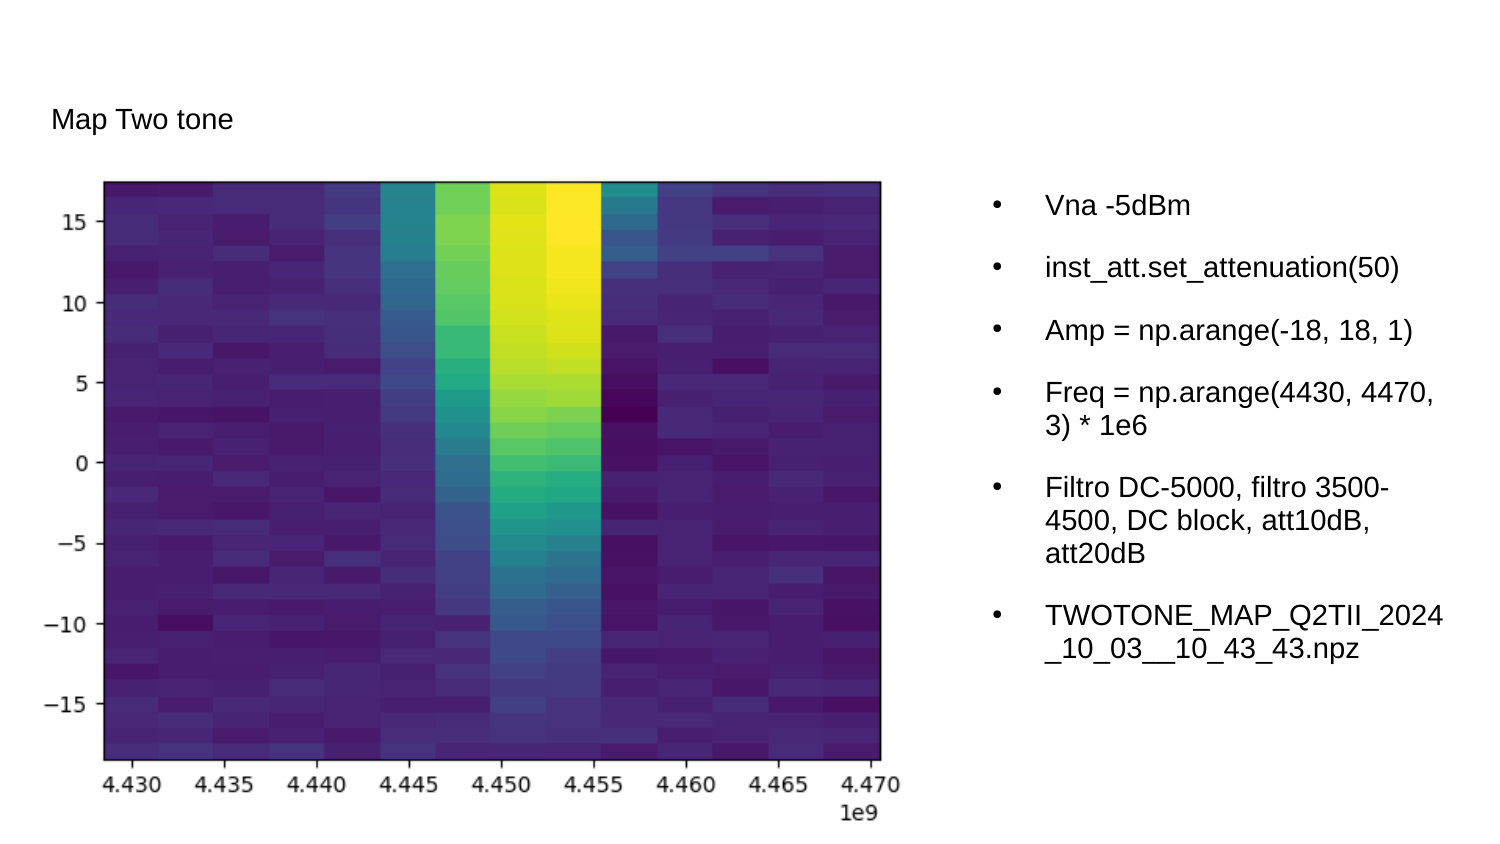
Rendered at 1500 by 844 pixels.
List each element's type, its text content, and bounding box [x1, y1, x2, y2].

list Vna -5dBm inst_att.set_attenuation(50) Amp = np.arange(-18, 18, 1) Freq = np.arange(4430, 4470, 3) * 1e6 Filtro DC-5000, filtro 3500-4500, DC block, att10dB, att20dB TWOTONE_MAP_Q2TII_2024_10_03__10_43_43.npz [974, 189, 1449, 750]
title Map Two tone [51, 72, 1449, 167]
picture [27, 166, 916, 841]
